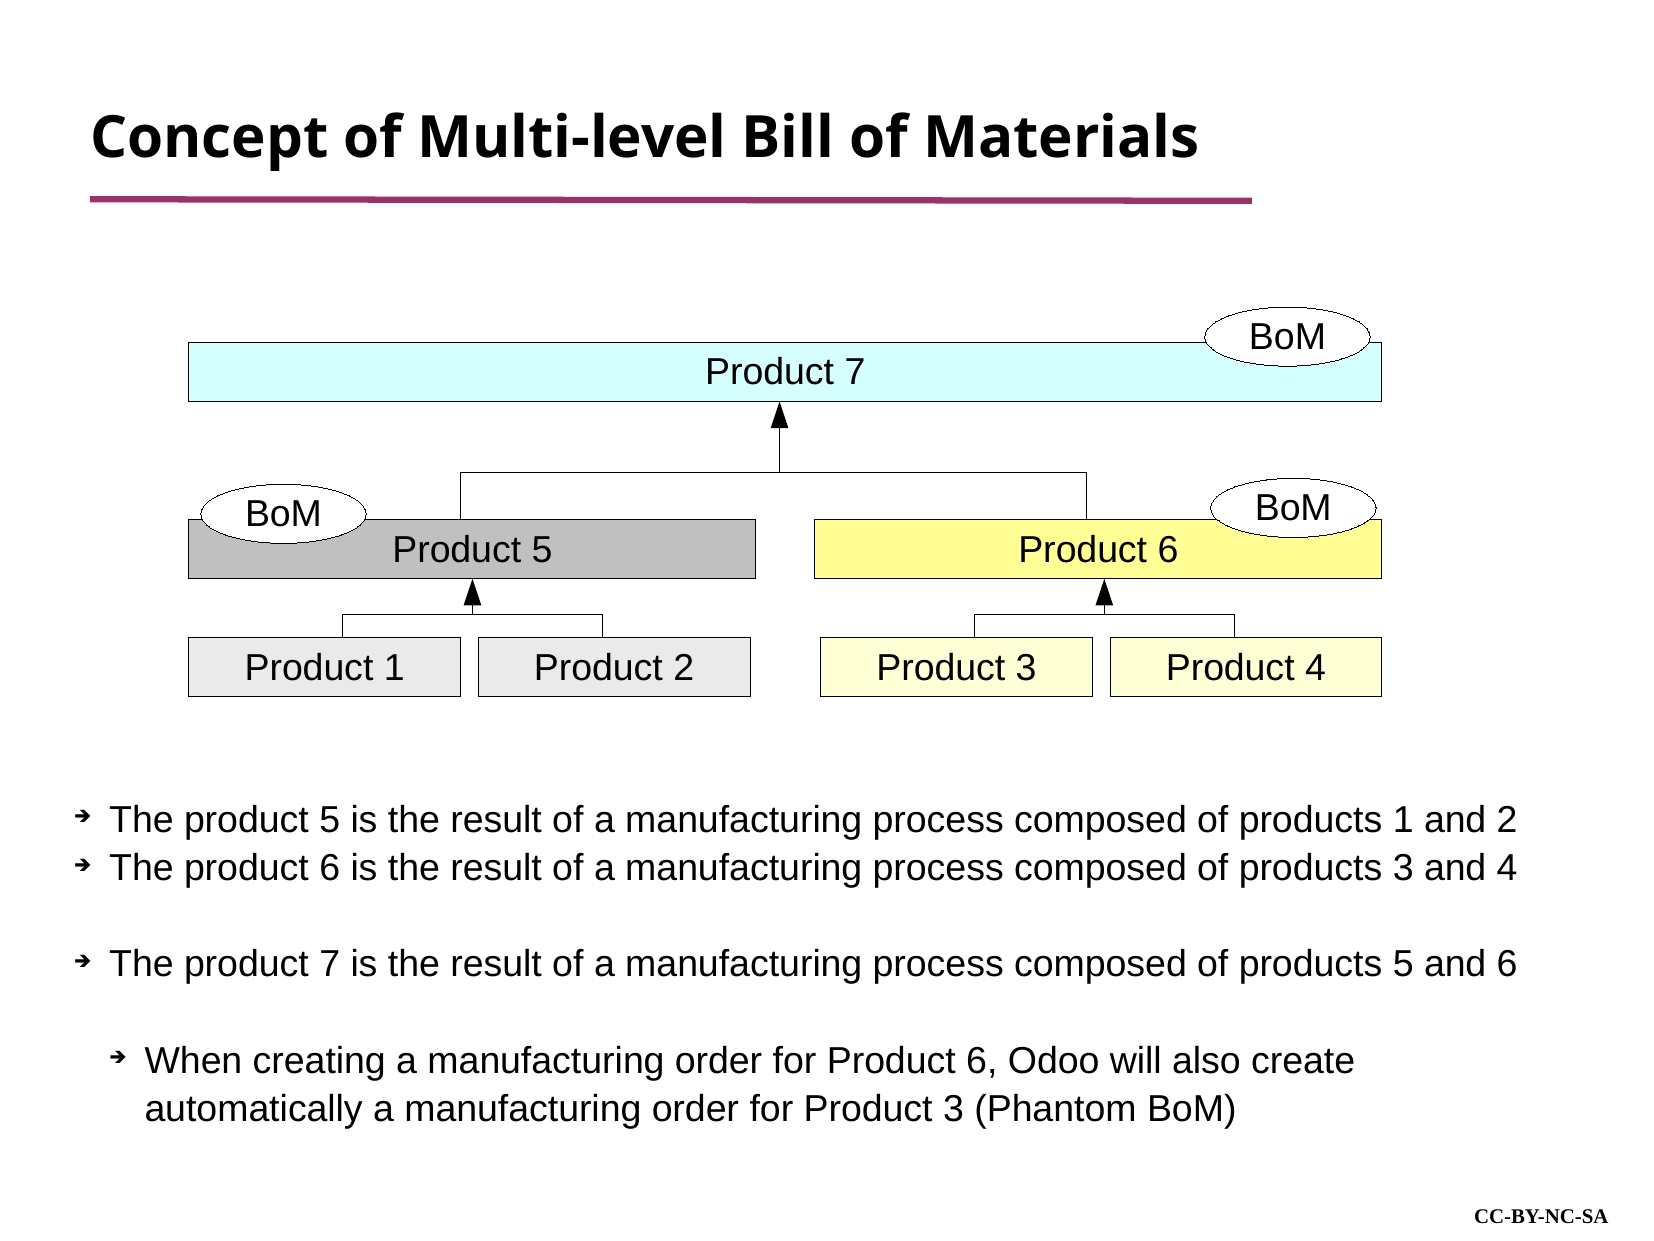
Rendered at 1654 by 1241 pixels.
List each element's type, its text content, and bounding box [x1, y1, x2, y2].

text_box Product 3 [820, 637, 1093, 697]
title Concept of Multi-level Bill of Materials [90, 31, 1567, 239]
text_box Product 5 [188, 519, 756, 579]
text_box The product 5 is the result of a manufacturing process composed of products 1 and 2 The product 6 is the result of a manufacturing process composed of products 3 and 4 The product 7 is the result of a manufacturing process composed of products 5 and 6 When creating a manufacturing order for Product 6, Odoo will also create automatically a manufacturing order for Product 3 (Phantom BoM) [59, 784, 1595, 1241]
text_box Product 4 [1110, 637, 1382, 697]
text_box Product 7 [188, 342, 1382, 402]
text_box Product 6 [814, 519, 1382, 579]
text_box Product 1 [188, 637, 461, 697]
text_box BoM [1210, 478, 1377, 538]
text_box Product 2 [478, 637, 751, 697]
text_box BoM [200, 484, 367, 544]
text_box BoM [1204, 307, 1371, 367]
